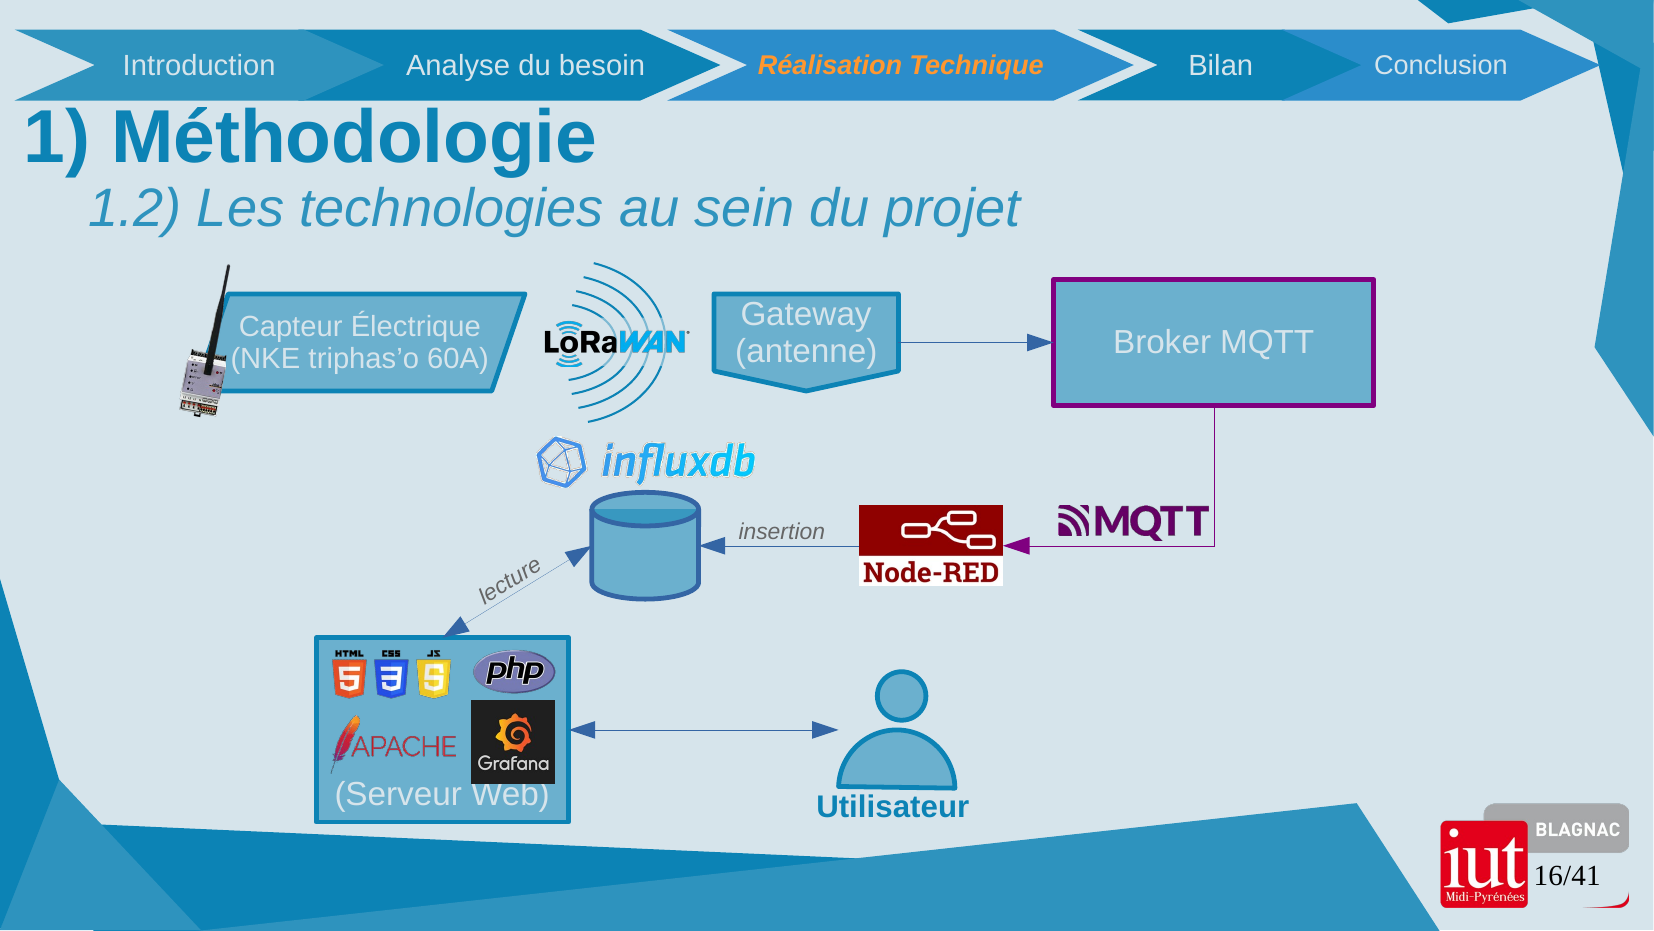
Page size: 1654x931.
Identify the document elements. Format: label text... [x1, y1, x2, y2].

text_box Analyse du besoin [305, 29, 721, 101]
text_box lecture [457, 535, 566, 624]
picture [175, 257, 247, 423]
text_box Introduction [14, 29, 384, 101]
text_box Broker MQTT [1053, 279, 1374, 406]
text_box Réalisation Technique [667, 29, 1134, 101]
text_box [839, 729, 955, 781]
text_box insertion [723, 511, 846, 553]
picture [471, 700, 555, 784]
picture [740, 458, 749, 471]
text_box [591, 492, 699, 600]
picture [1440, 803, 1629, 908]
title 1) Méthodologie [23, 94, 1512, 179]
picture [330, 715, 456, 774]
text_box [877, 671, 926, 721]
picture [536, 436, 755, 488]
picture [544, 317, 690, 367]
picture [330, 647, 453, 699]
text_box Bilan [1077, 29, 1359, 101]
text_box Capteur Électrique (NKE triphas’o 60A) [222, 293, 526, 392]
picture [471, 647, 559, 697]
text_box Utilisateur [801, 781, 993, 866]
text_box (Serveur Web) [316, 637, 569, 823]
picture [1058, 505, 1209, 541]
text_box Conclusion [1281, 29, 1601, 101]
title 1.2) Les technologies au sein du projet [88, 177, 1388, 238]
text_box Gateway (antenne) [714, 293, 899, 392]
picture [859, 505, 1003, 586]
